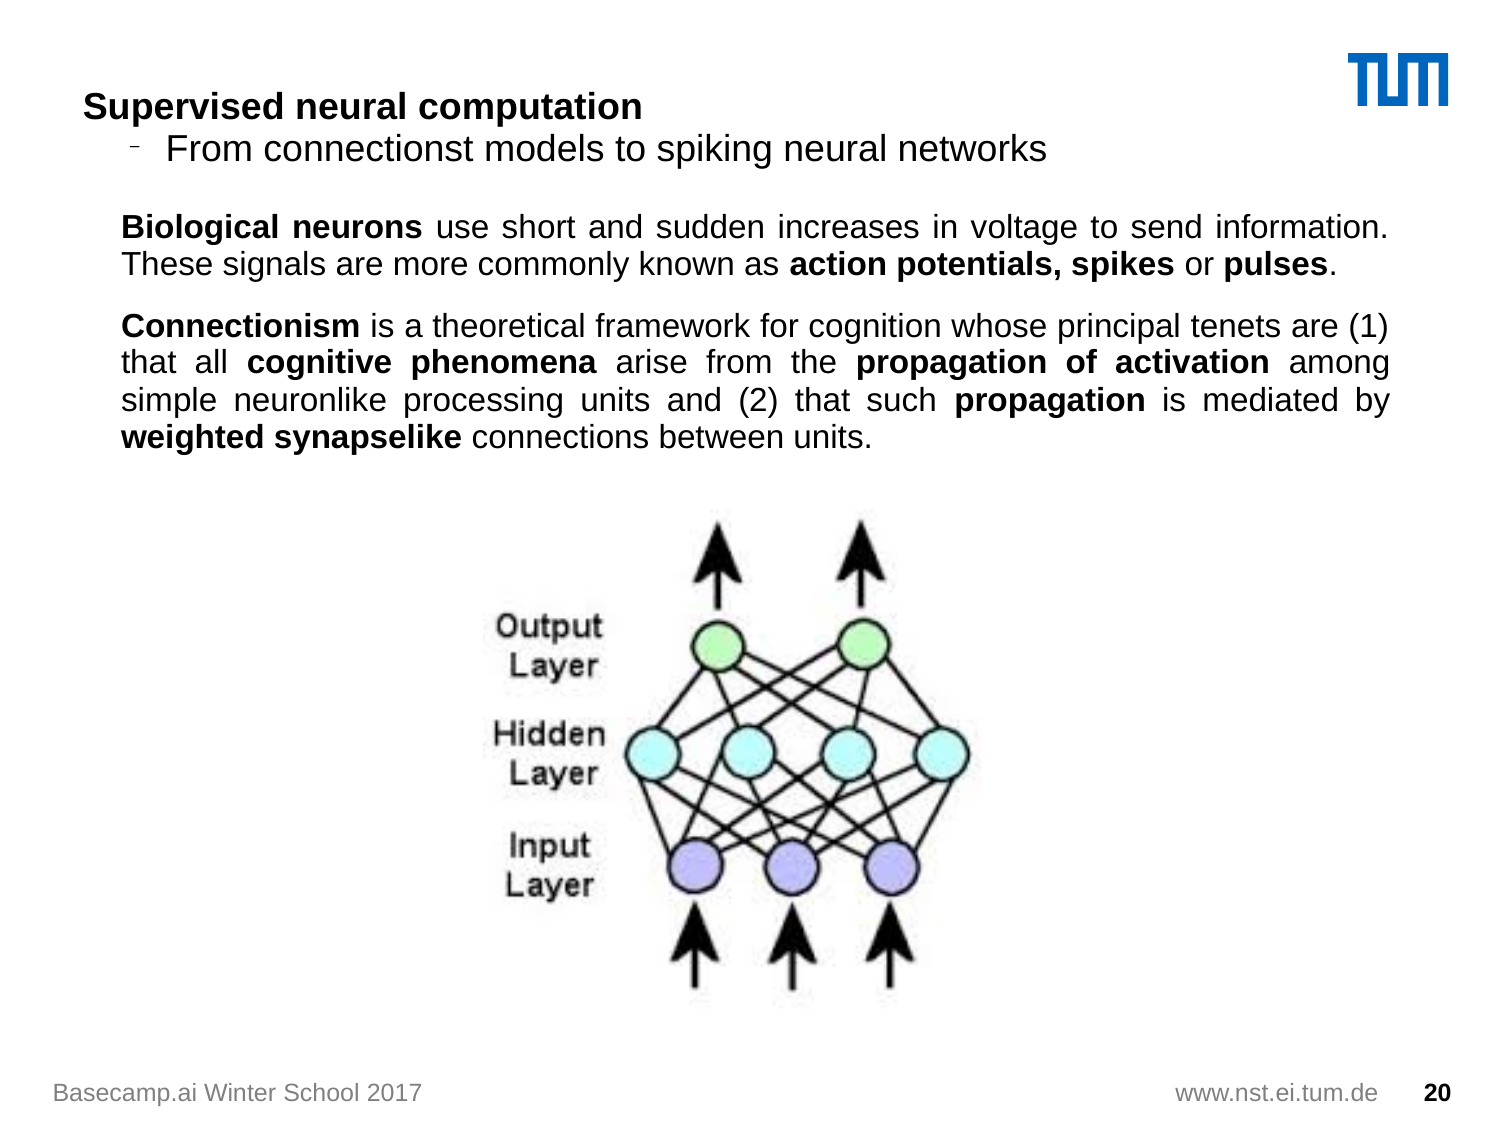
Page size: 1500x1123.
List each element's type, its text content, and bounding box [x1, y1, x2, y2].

picture [483, 469, 981, 1040]
text_box Supervised neural computation From connectionst models to spiking neural networks [68, 77, 1406, 343]
text_box Biological neurons use short and sudden increases in voltage to send information. These signals are more commonly known as action potentials, spikes or pulses. Connectionism is a theoretical framework for cognition whose principal tenets are (1) that all cognitive phenomena arise from the propagation of activation among simple neuronlike processing units and (2) that such propagation is mediated by weighted synapselike connections between units. [106, 200, 1406, 648]
